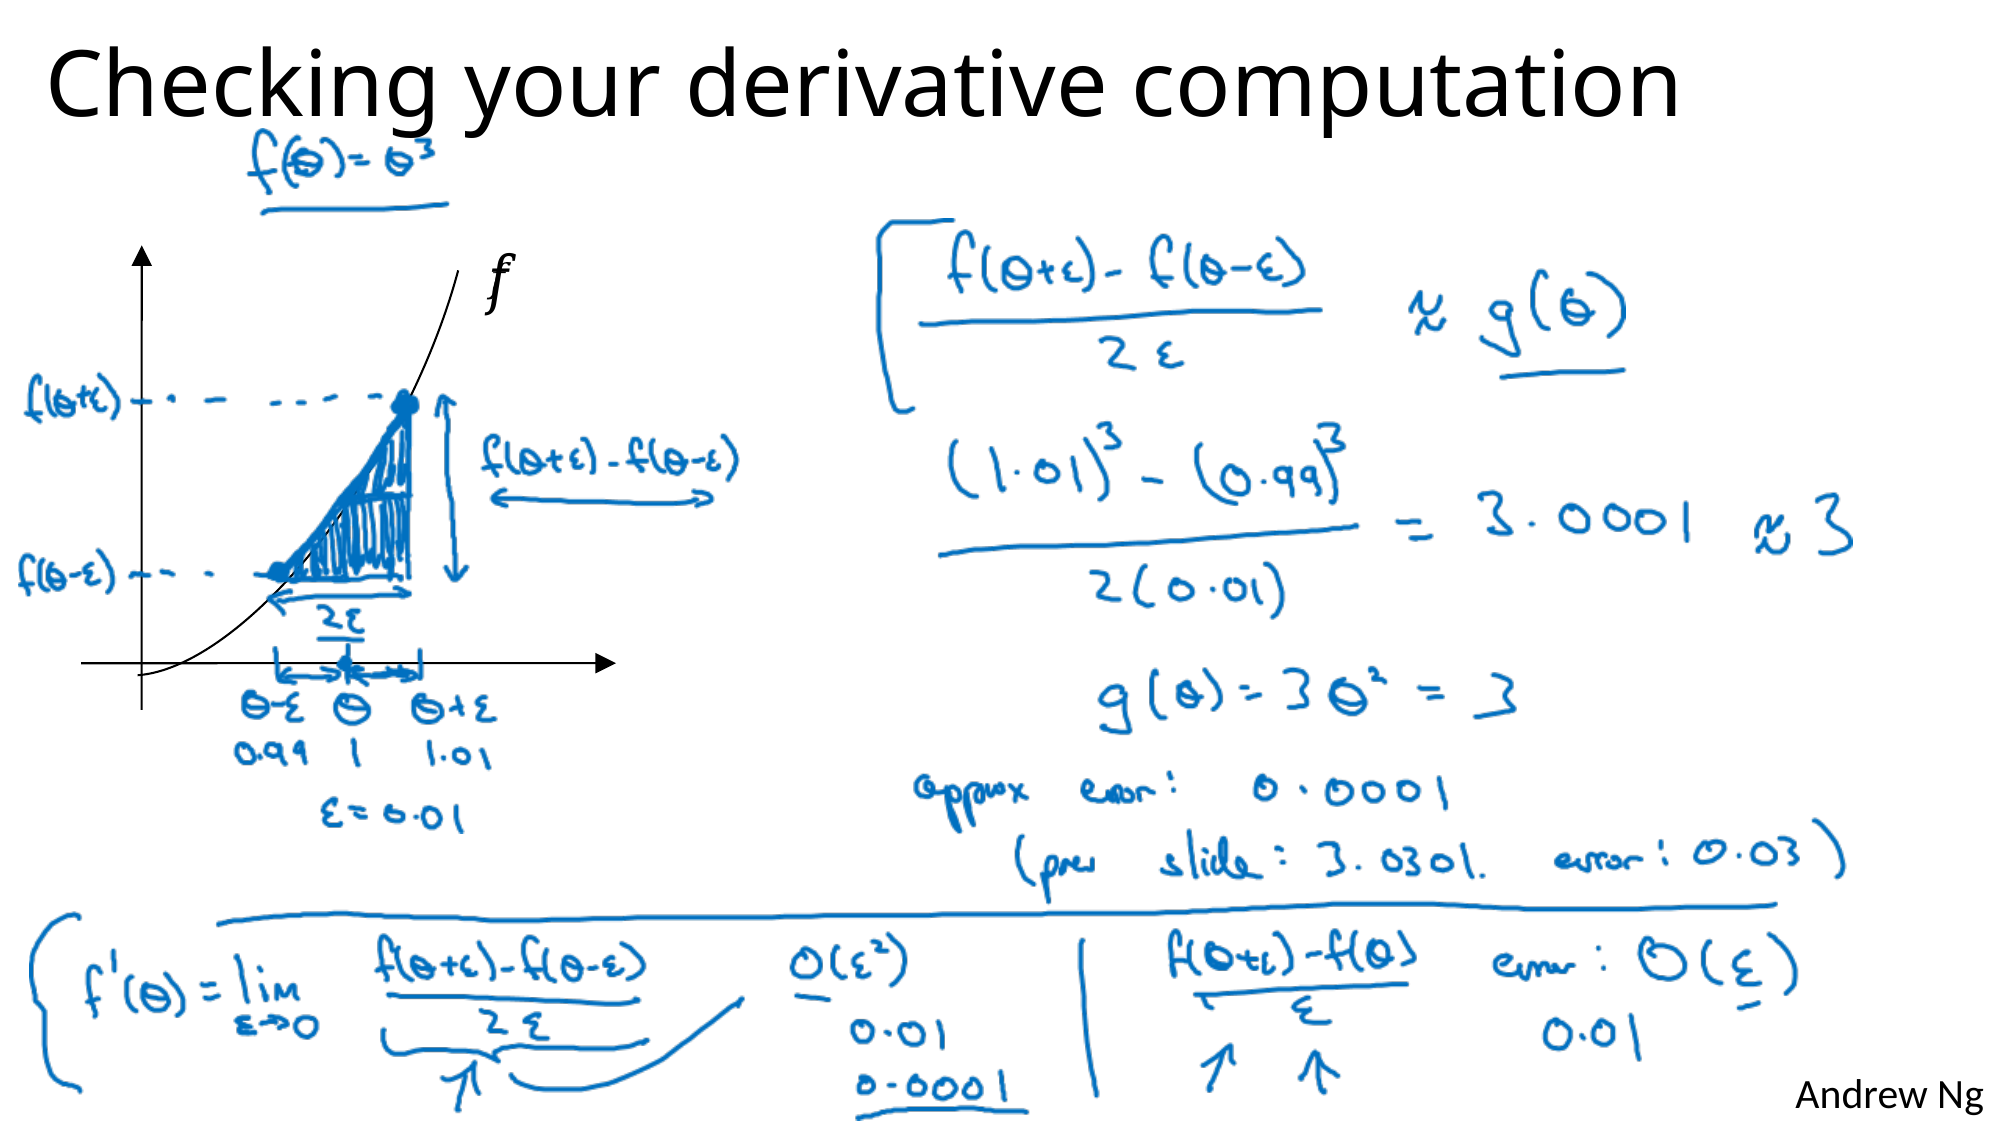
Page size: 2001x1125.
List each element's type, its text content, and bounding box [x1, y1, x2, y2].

title Checking your derivative computation [30, 29, 1755, 218]
picture [18, 128, 1853, 1121]
